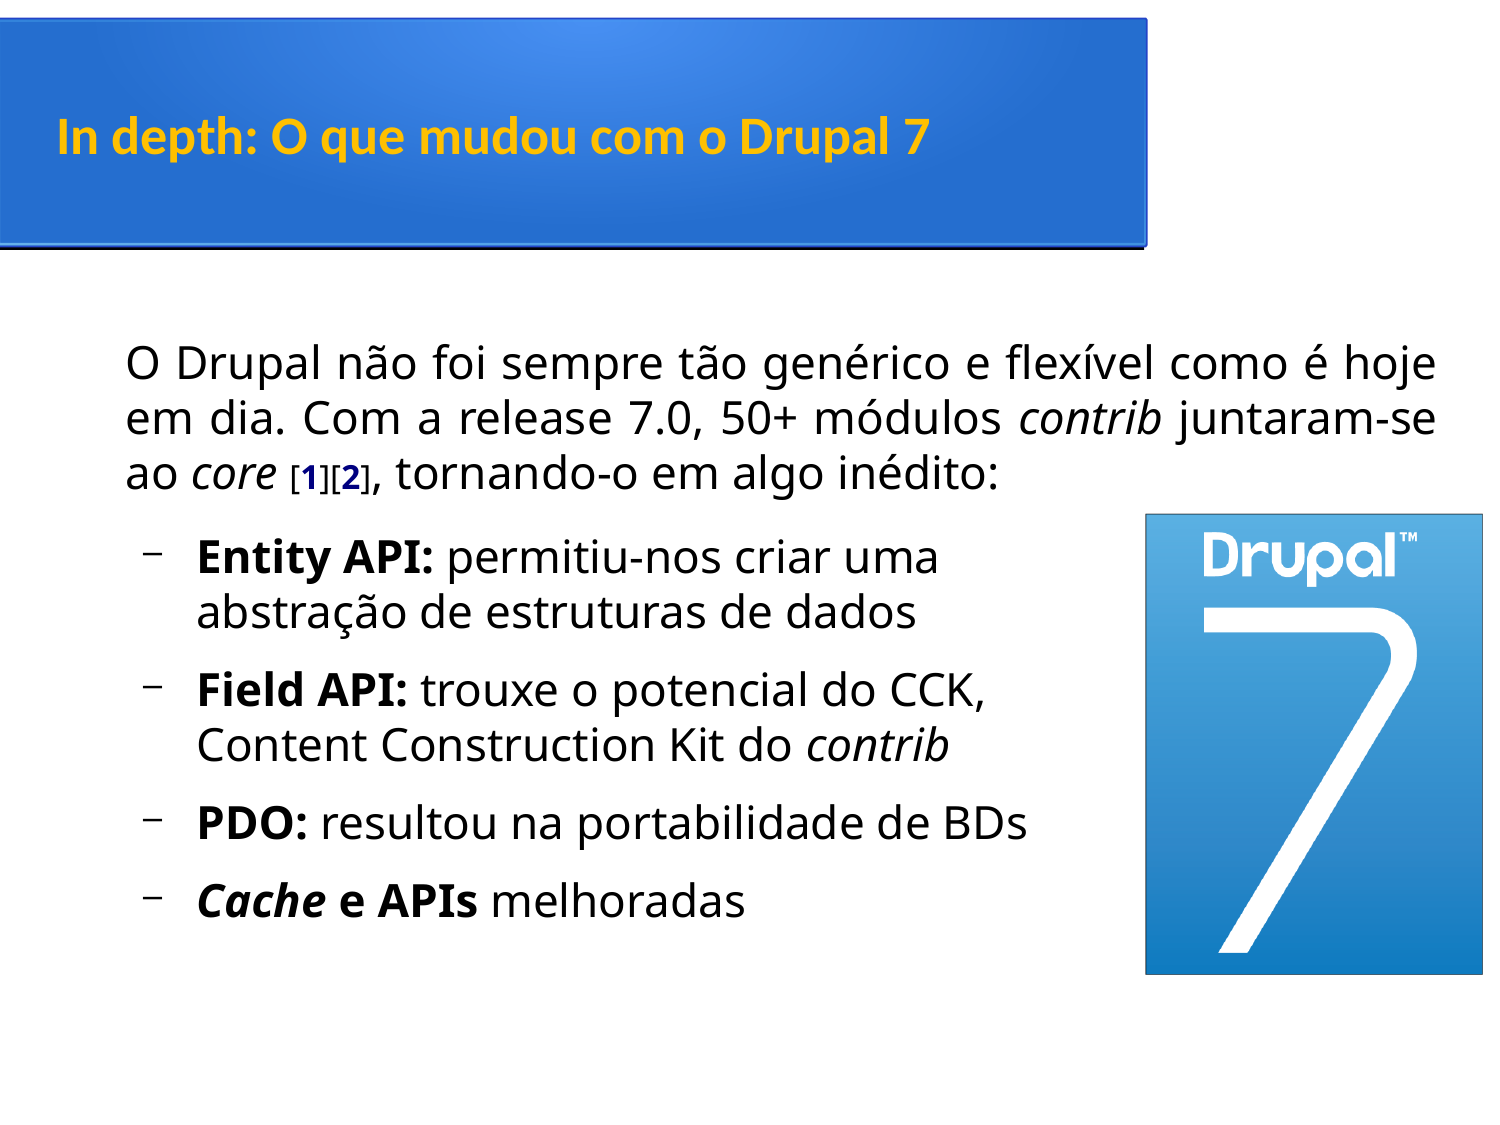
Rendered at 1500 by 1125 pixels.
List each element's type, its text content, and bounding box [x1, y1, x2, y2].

picture [1145, 513, 1483, 975]
list O Drupal não foi sempre tão genérico e flexível como é hoje em dia. Com a release 7.0, 50+ módulos contrib juntaram-se ao core [1][2], tornando-o em algo inédito: Entity API: permitiu-nos criar uma abstração de estruturas de dados Field API: trouxe o potencial do CCK, Content Construction Kit do contrib PDO: resultou na portabilidade de BDs Cache e APIs melhoradas [39, 326, 1453, 966]
list In depth: O que mudou com o Drupal 7 [41, 41, 1111, 225]
